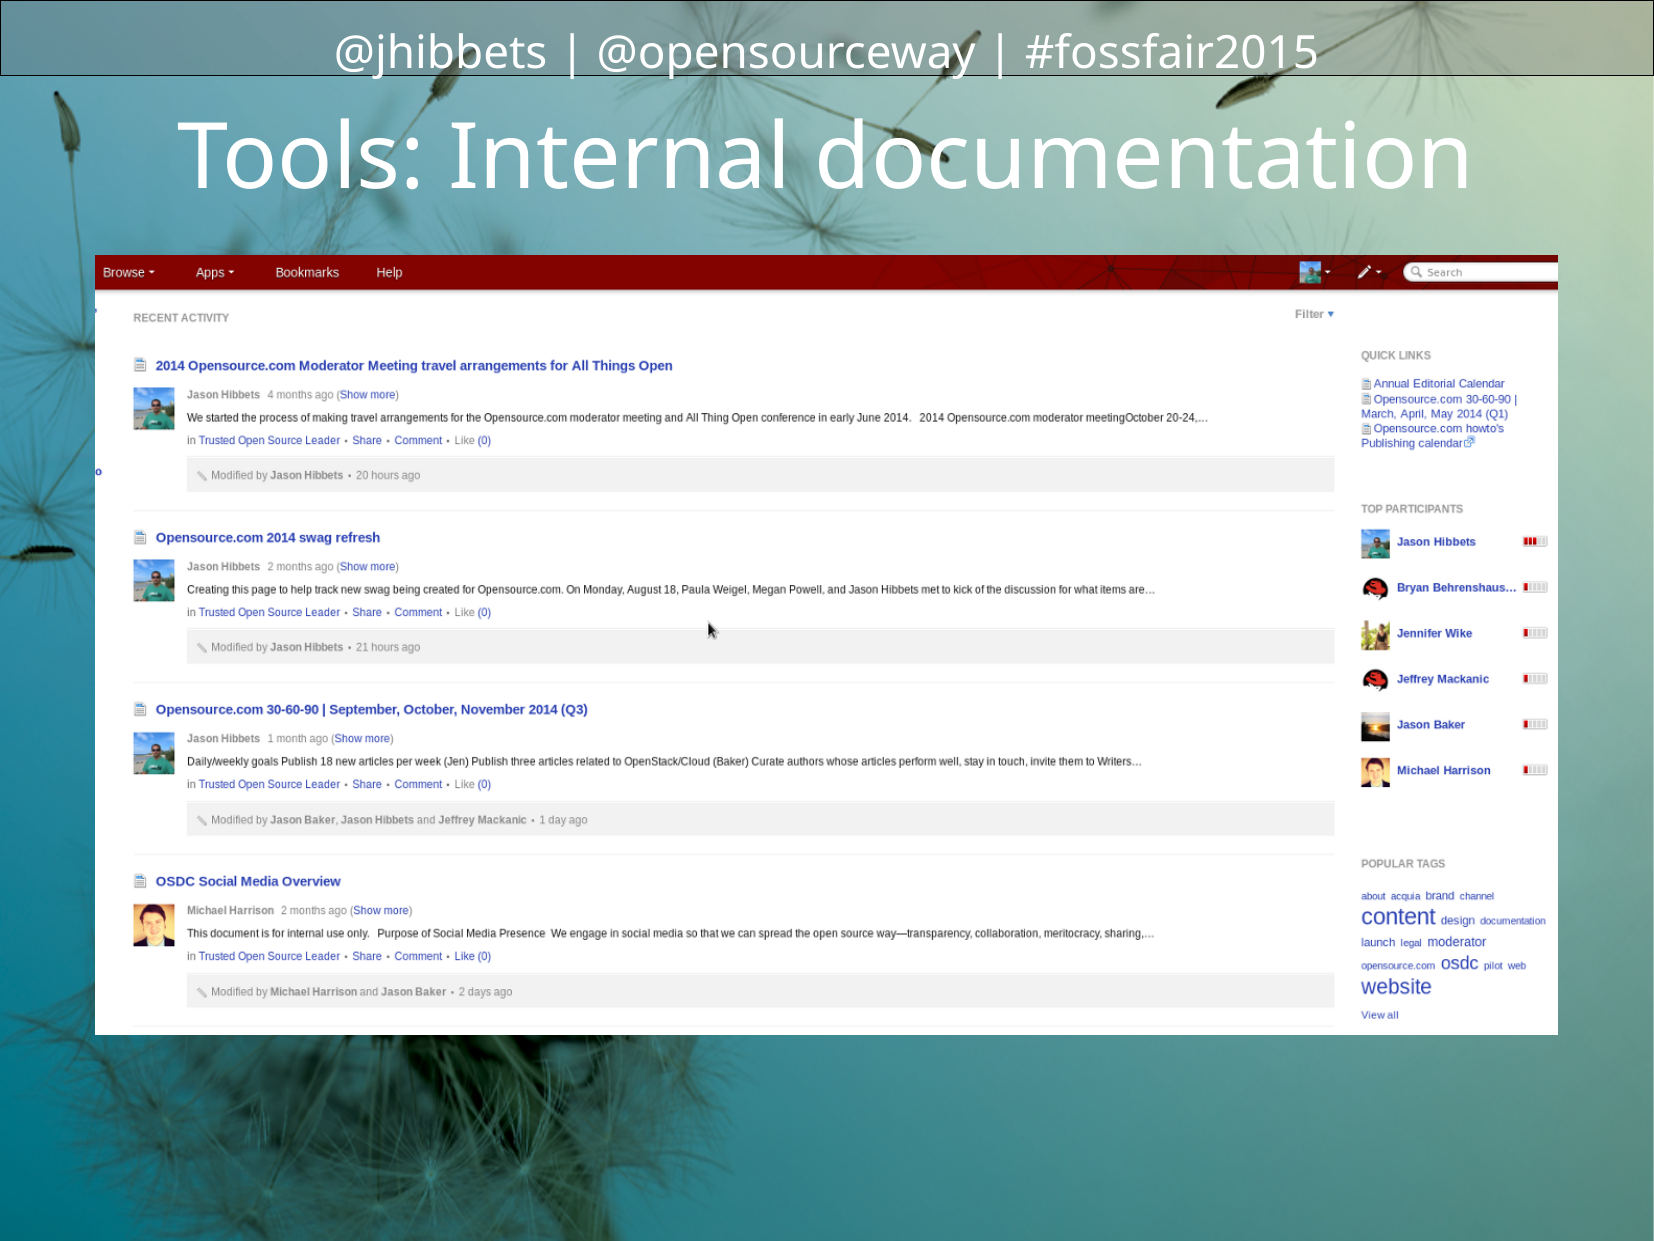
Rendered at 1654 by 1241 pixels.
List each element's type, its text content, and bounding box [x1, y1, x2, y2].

picture [0, 76, 1654, 1241]
title Tools: Internal documentation [82, 49, 1571, 257]
